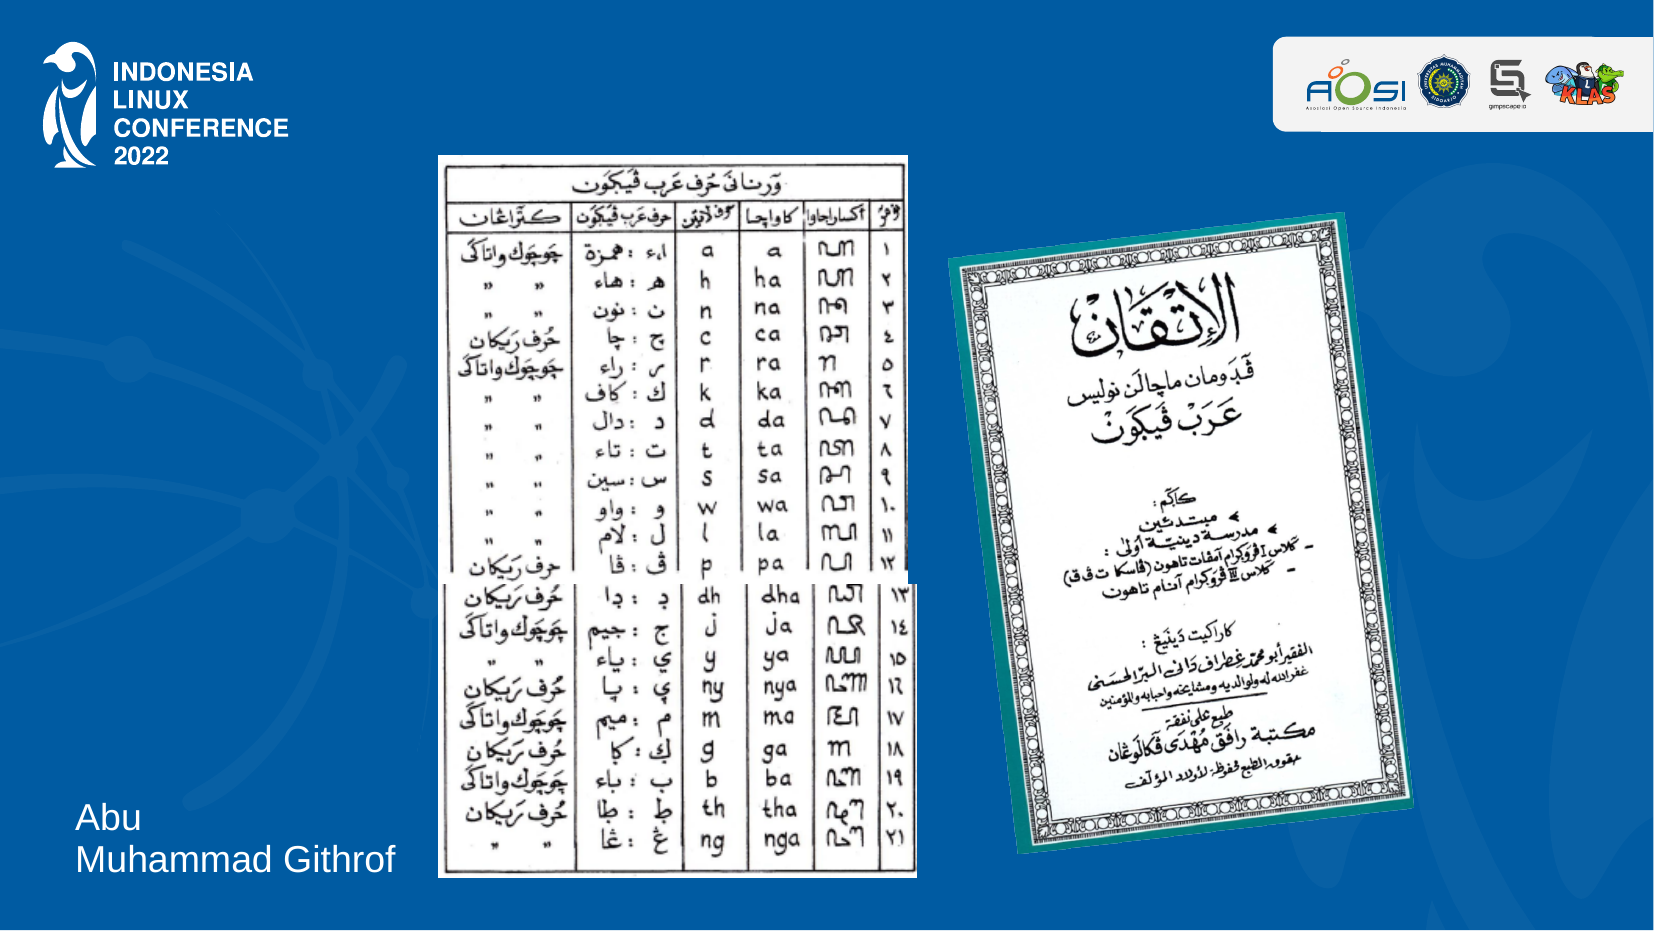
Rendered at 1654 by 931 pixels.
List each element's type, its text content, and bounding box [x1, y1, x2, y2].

text_box Abu Muhammad Githrof [60, 789, 411, 889]
picture [438, 155, 917, 878]
picture [947, 211, 1414, 854]
picture [1417, 54, 1471, 108]
picture [1545, 62, 1624, 105]
